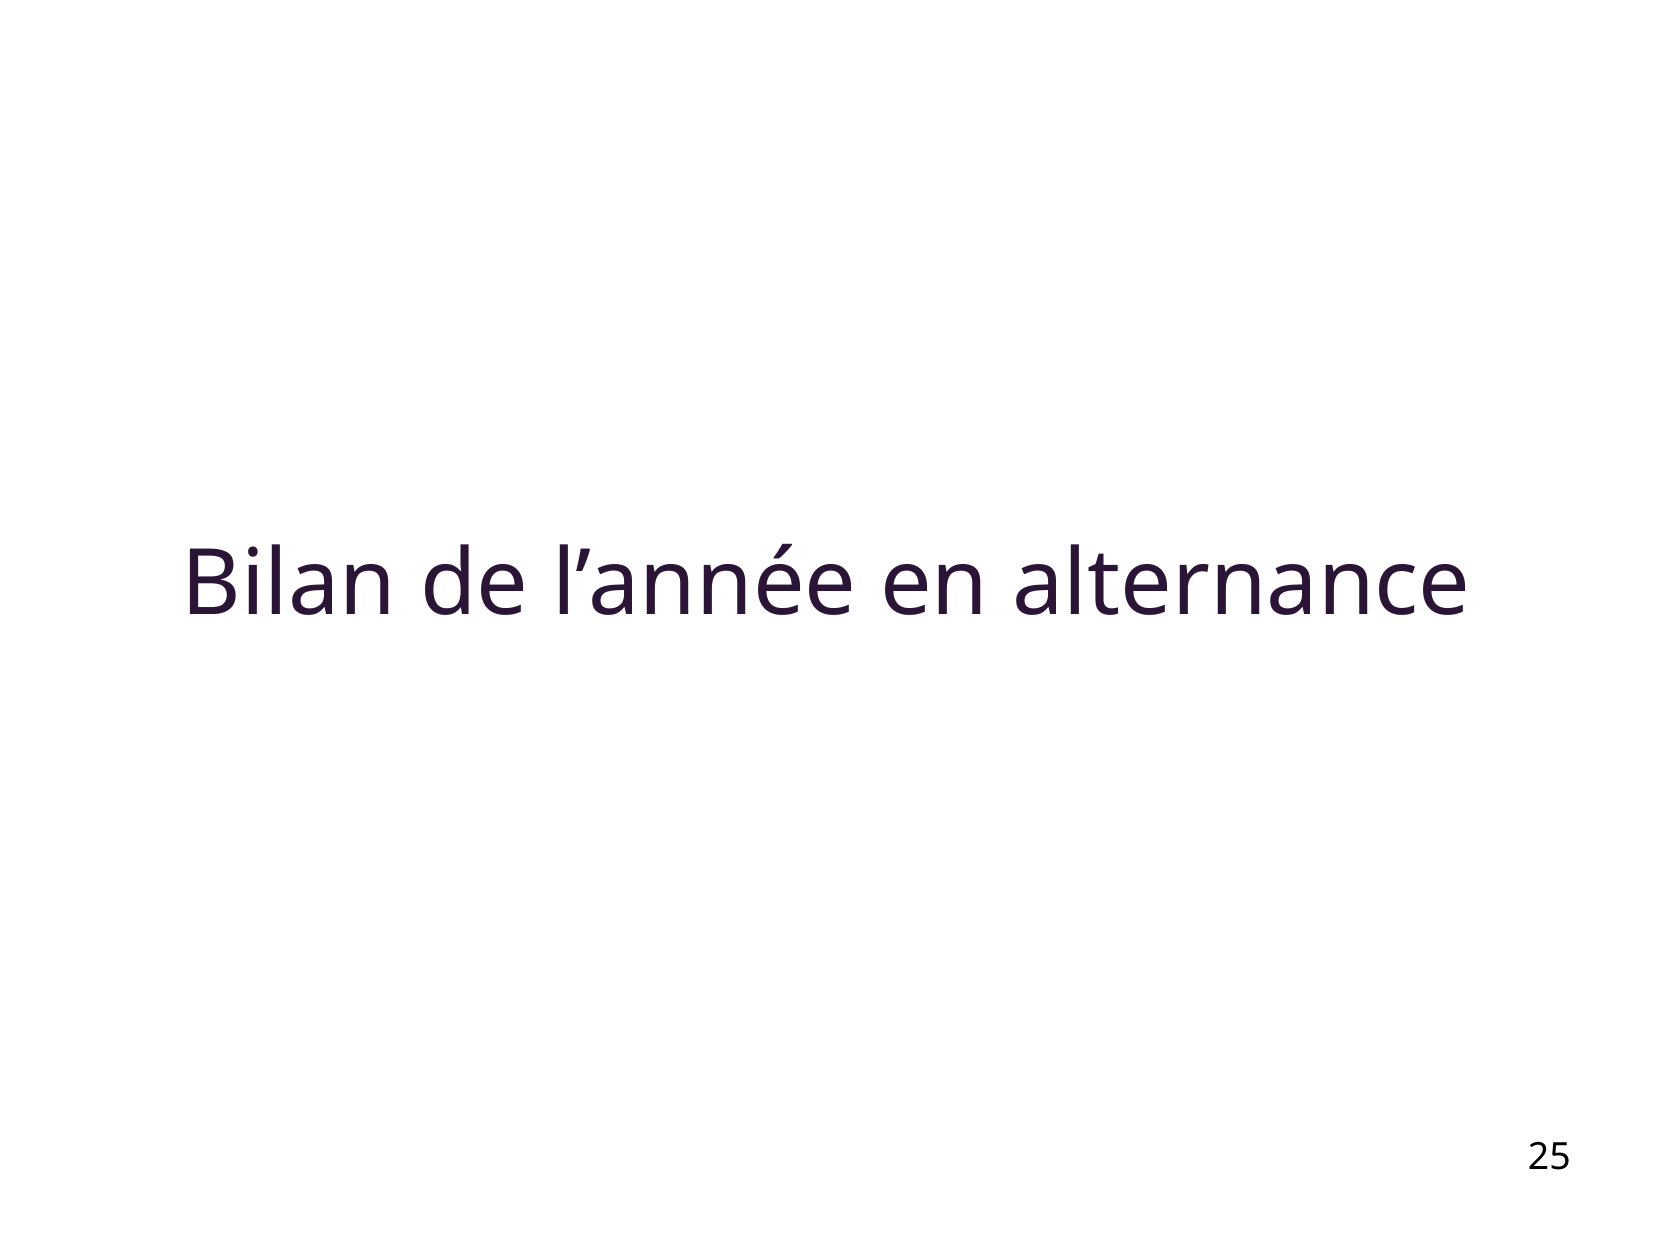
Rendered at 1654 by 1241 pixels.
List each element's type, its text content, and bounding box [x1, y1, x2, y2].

title Bilan de l’année en alternance [82, 516, 1571, 724]
